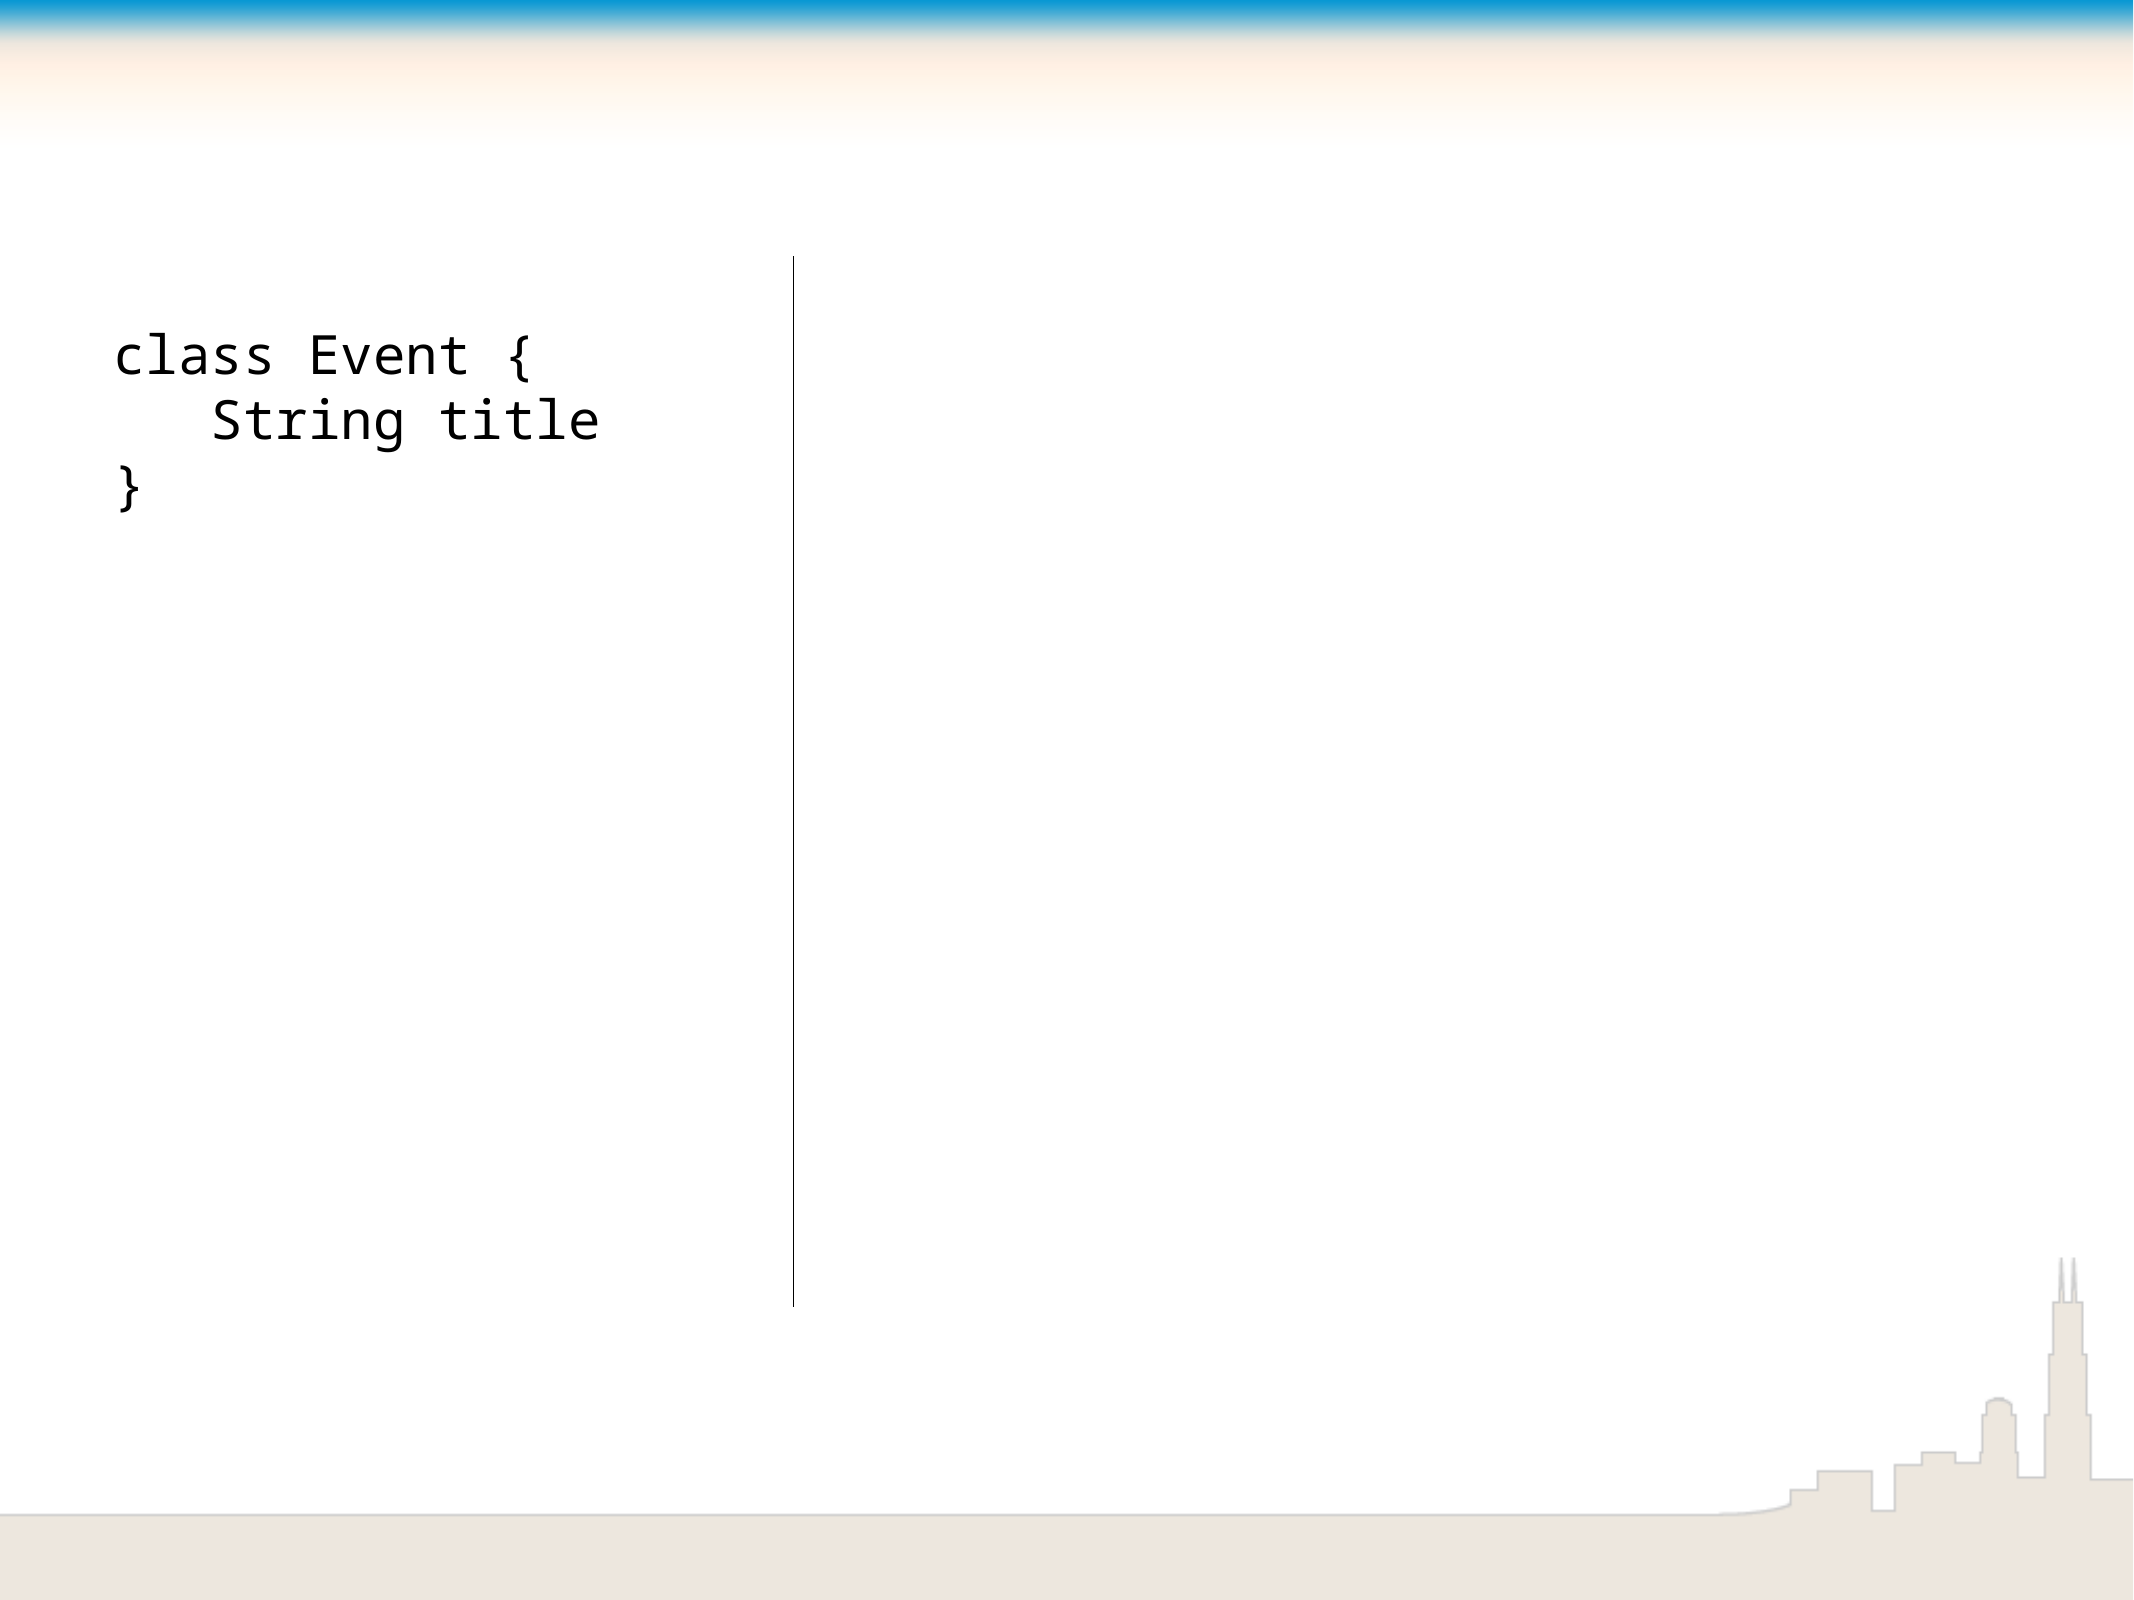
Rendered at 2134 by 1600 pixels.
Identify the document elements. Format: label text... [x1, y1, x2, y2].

text_box class Event { String title } [98, 313, 879, 1289]
picture [0, 4, 2134, 1600]
